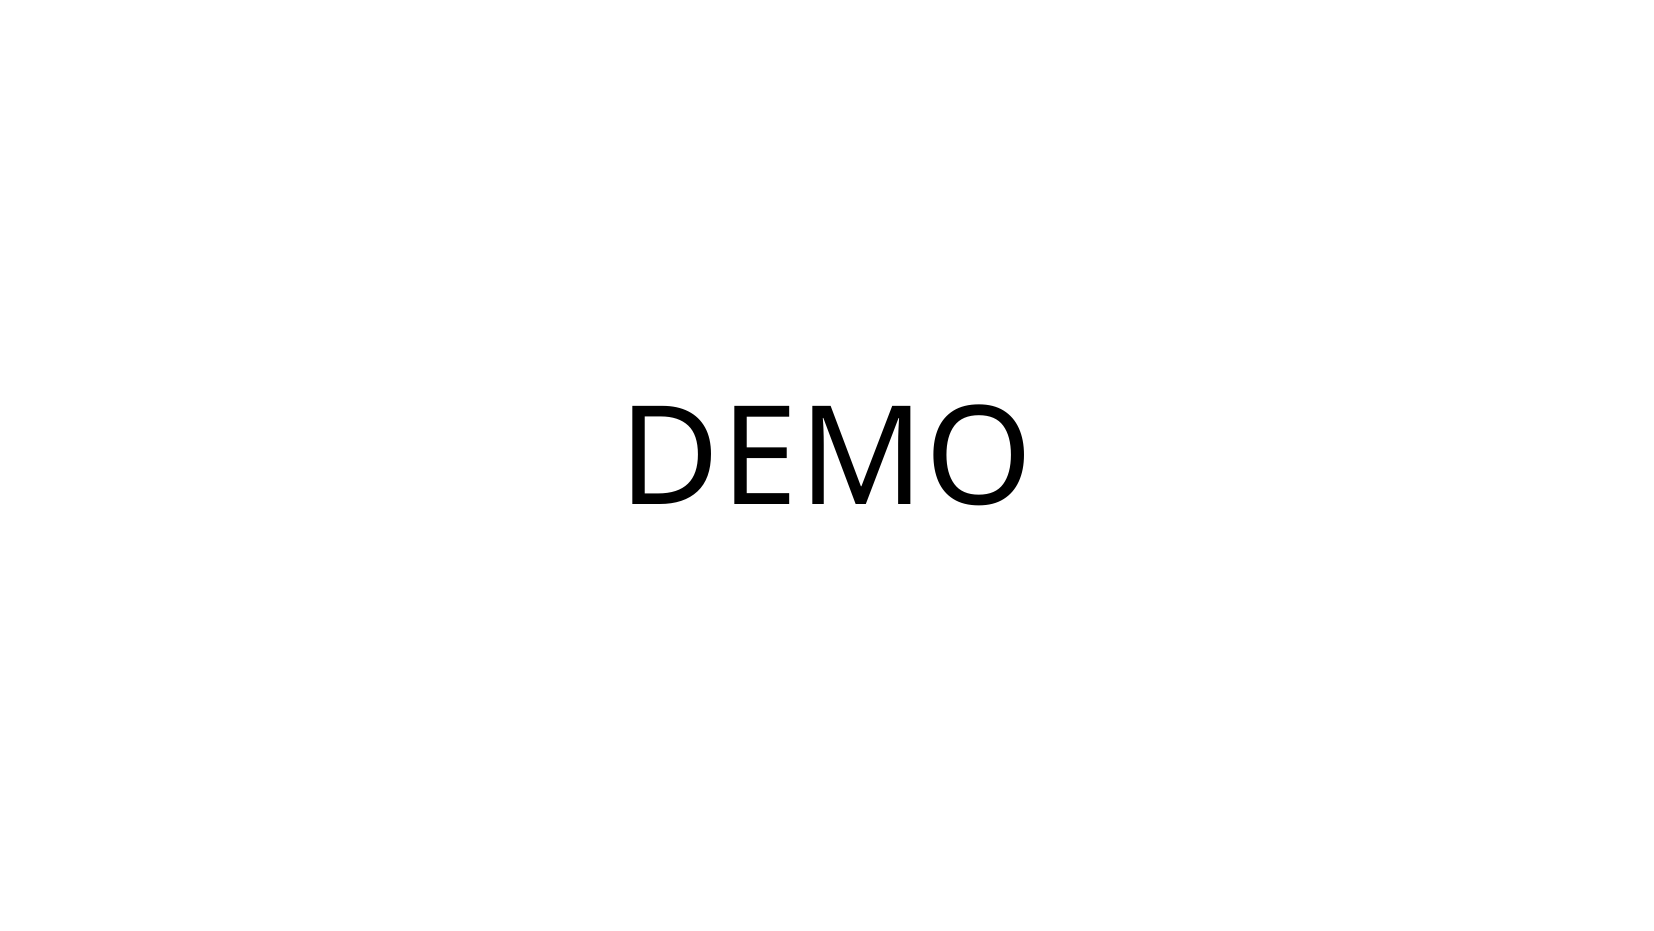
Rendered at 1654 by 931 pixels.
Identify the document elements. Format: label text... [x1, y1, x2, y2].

title DEMO [127, 367, 1527, 535]
